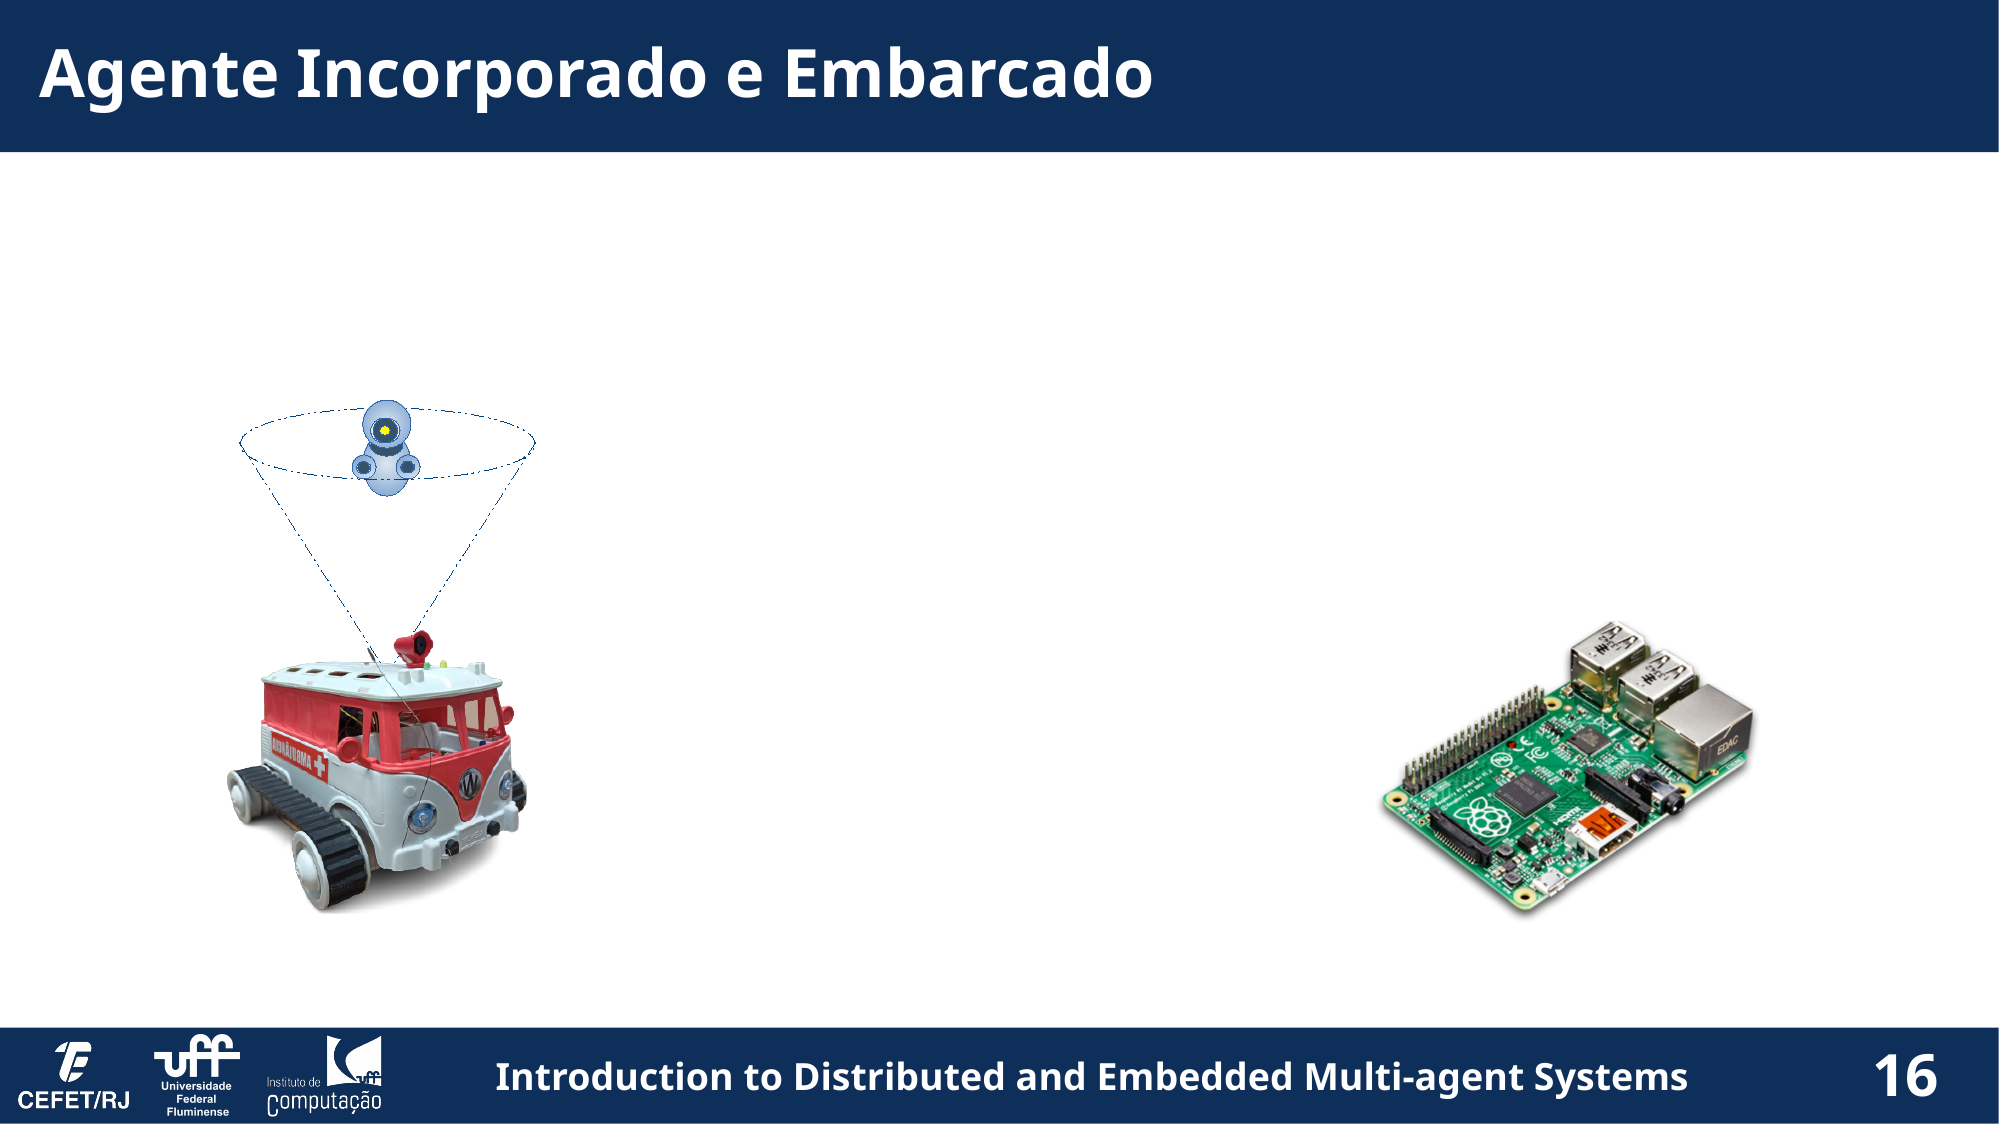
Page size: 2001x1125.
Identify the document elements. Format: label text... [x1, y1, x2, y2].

text_box [352, 400, 421, 497]
picture [265, 1033, 383, 1117]
picture [1367, 621, 1766, 928]
text_box Agente Incorporado e Embarcado [25, 23, 1999, 119]
picture [153, 1033, 241, 1121]
picture [18, 1021, 129, 1125]
picture [222, 628, 532, 915]
